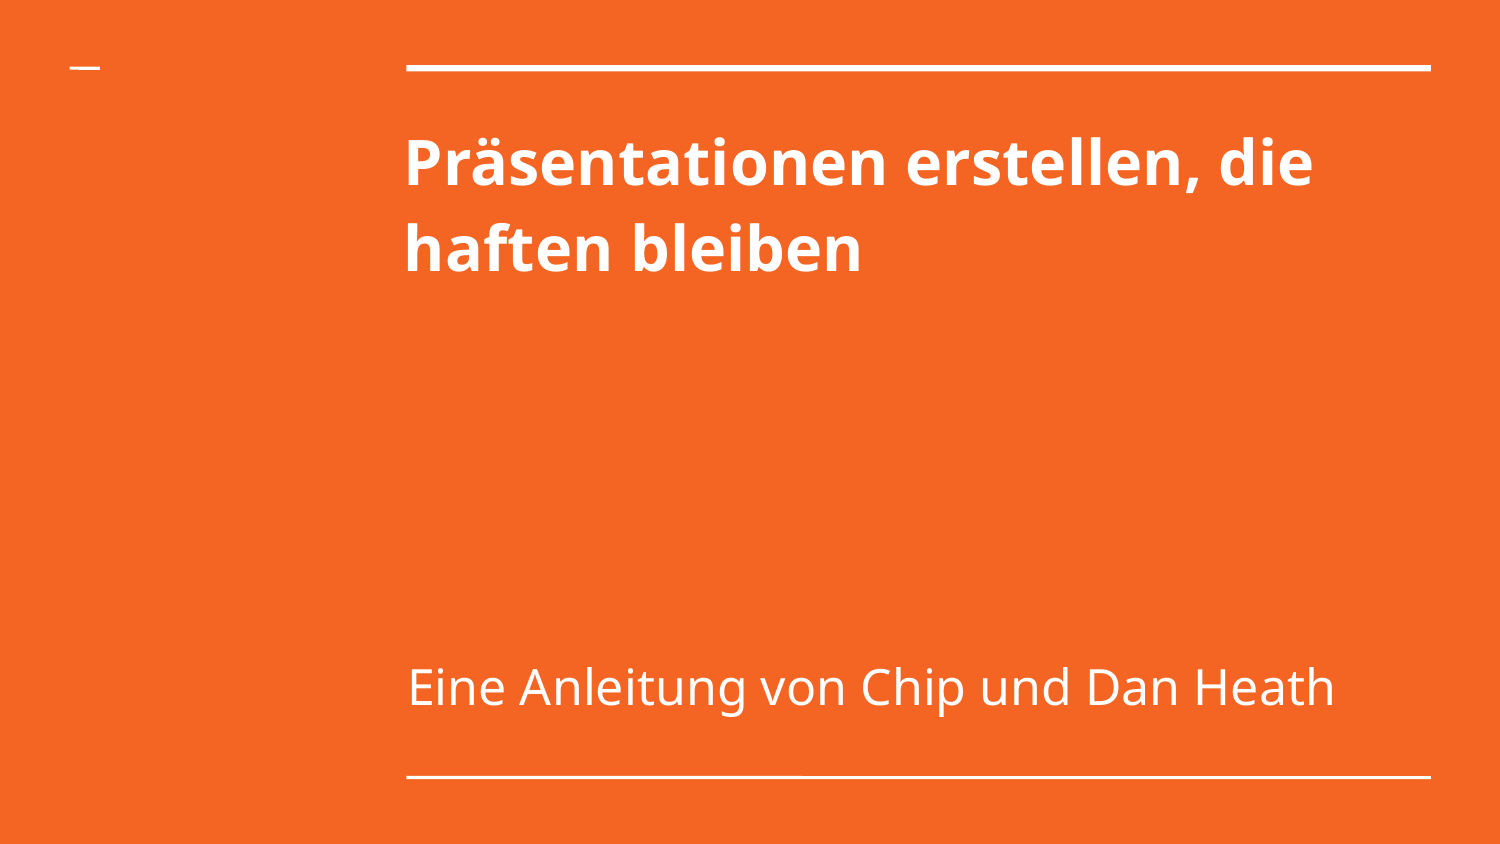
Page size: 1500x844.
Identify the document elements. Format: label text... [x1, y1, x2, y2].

title Präsentationen erstellen, die haften bleiben [389, 103, 1428, 357]
subtitle Eine Anleitung von Chip und Dan Heath [392, 531, 1431, 735]
